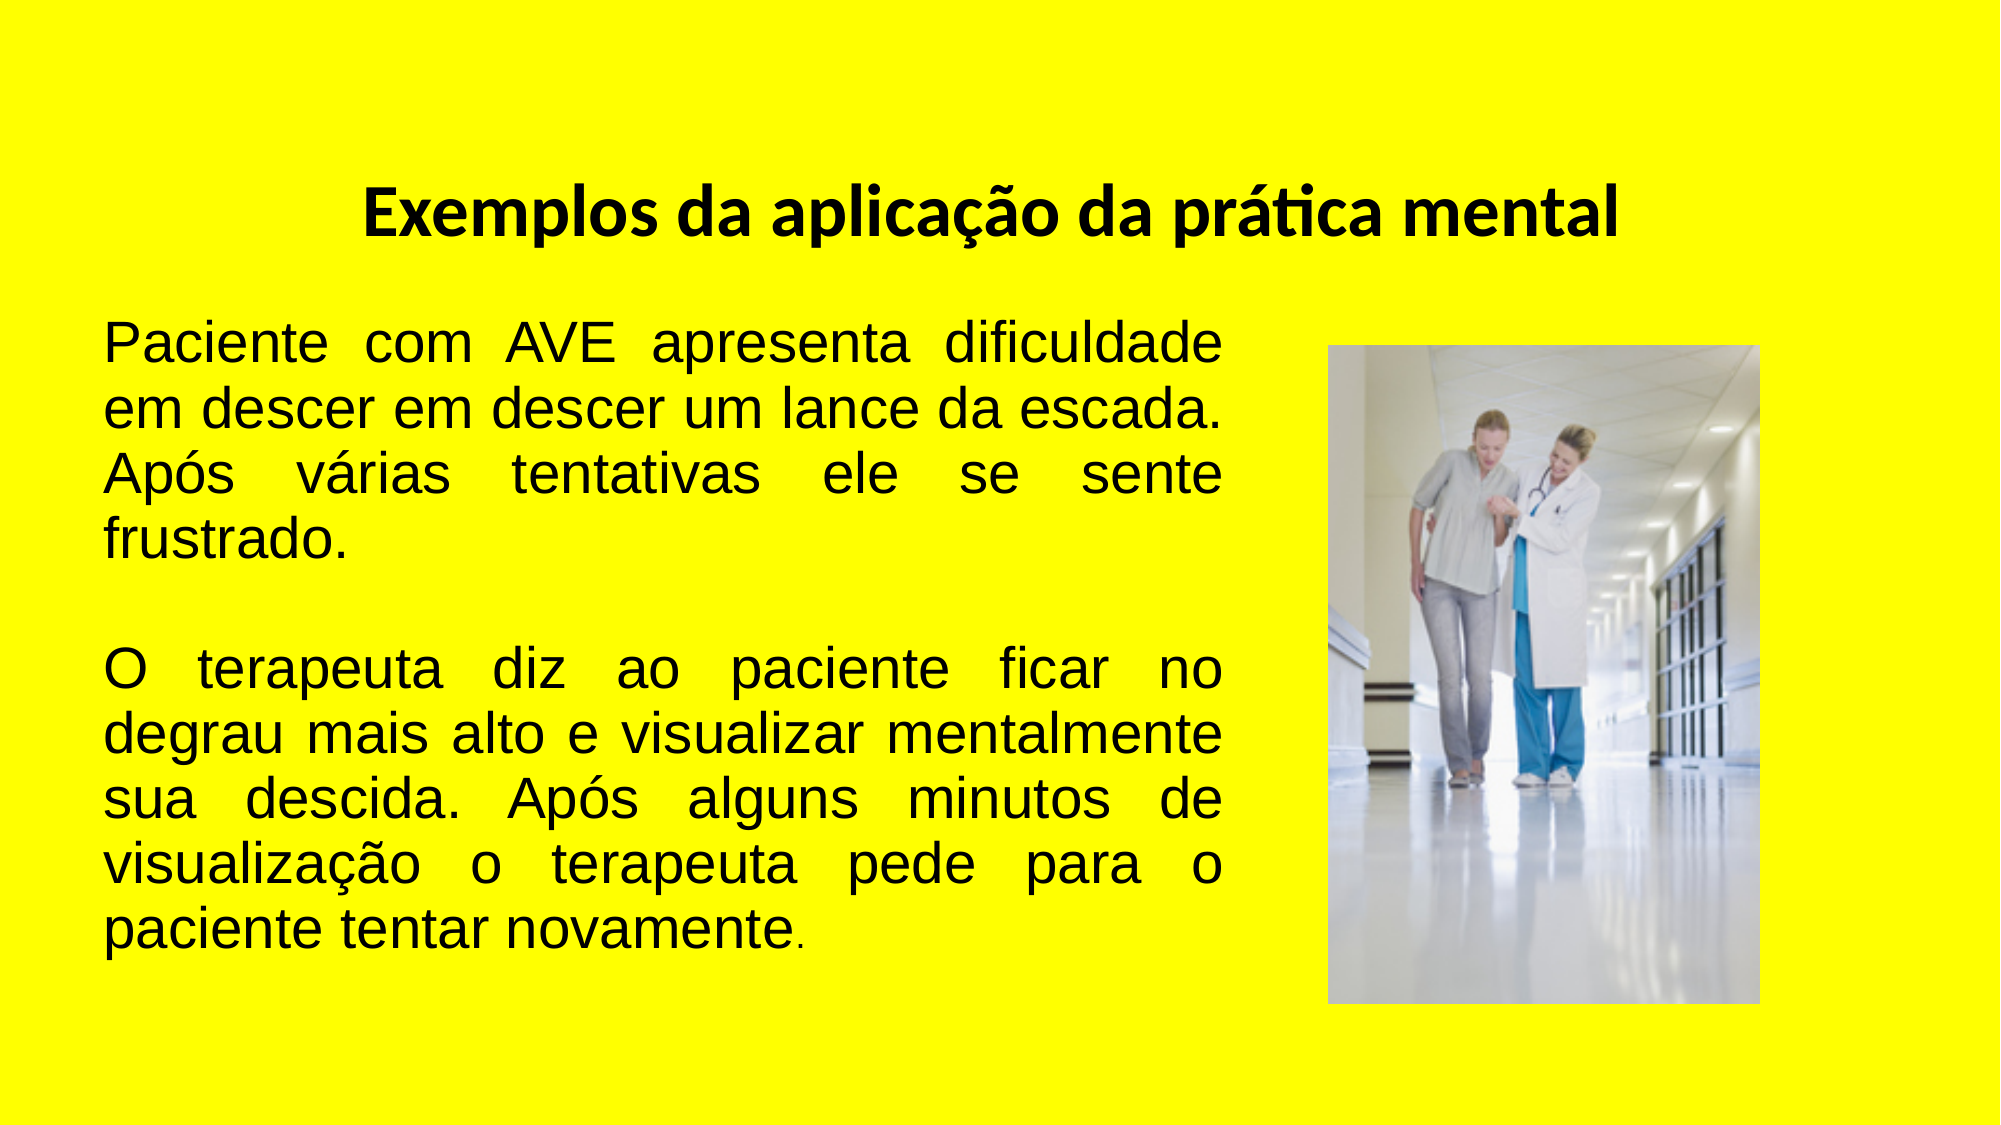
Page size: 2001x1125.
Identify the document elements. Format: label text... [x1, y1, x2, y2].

text_box Paciente com AVE apresenta dificuldade em descer em descer um lance da escada. Após várias tentativas ele se sente frustrado. O terapeuta diz ao paciente ficar no degrau mais alto e visualizar mentalmente sua descida. Após alguns minutos de visualização o terapeuta pede para o paciente tentar novamente. [88, 302, 1241, 968]
title Exemplos da aplicação da prática mental [242, 21, 1743, 414]
picture [1328, 345, 1760, 1004]
